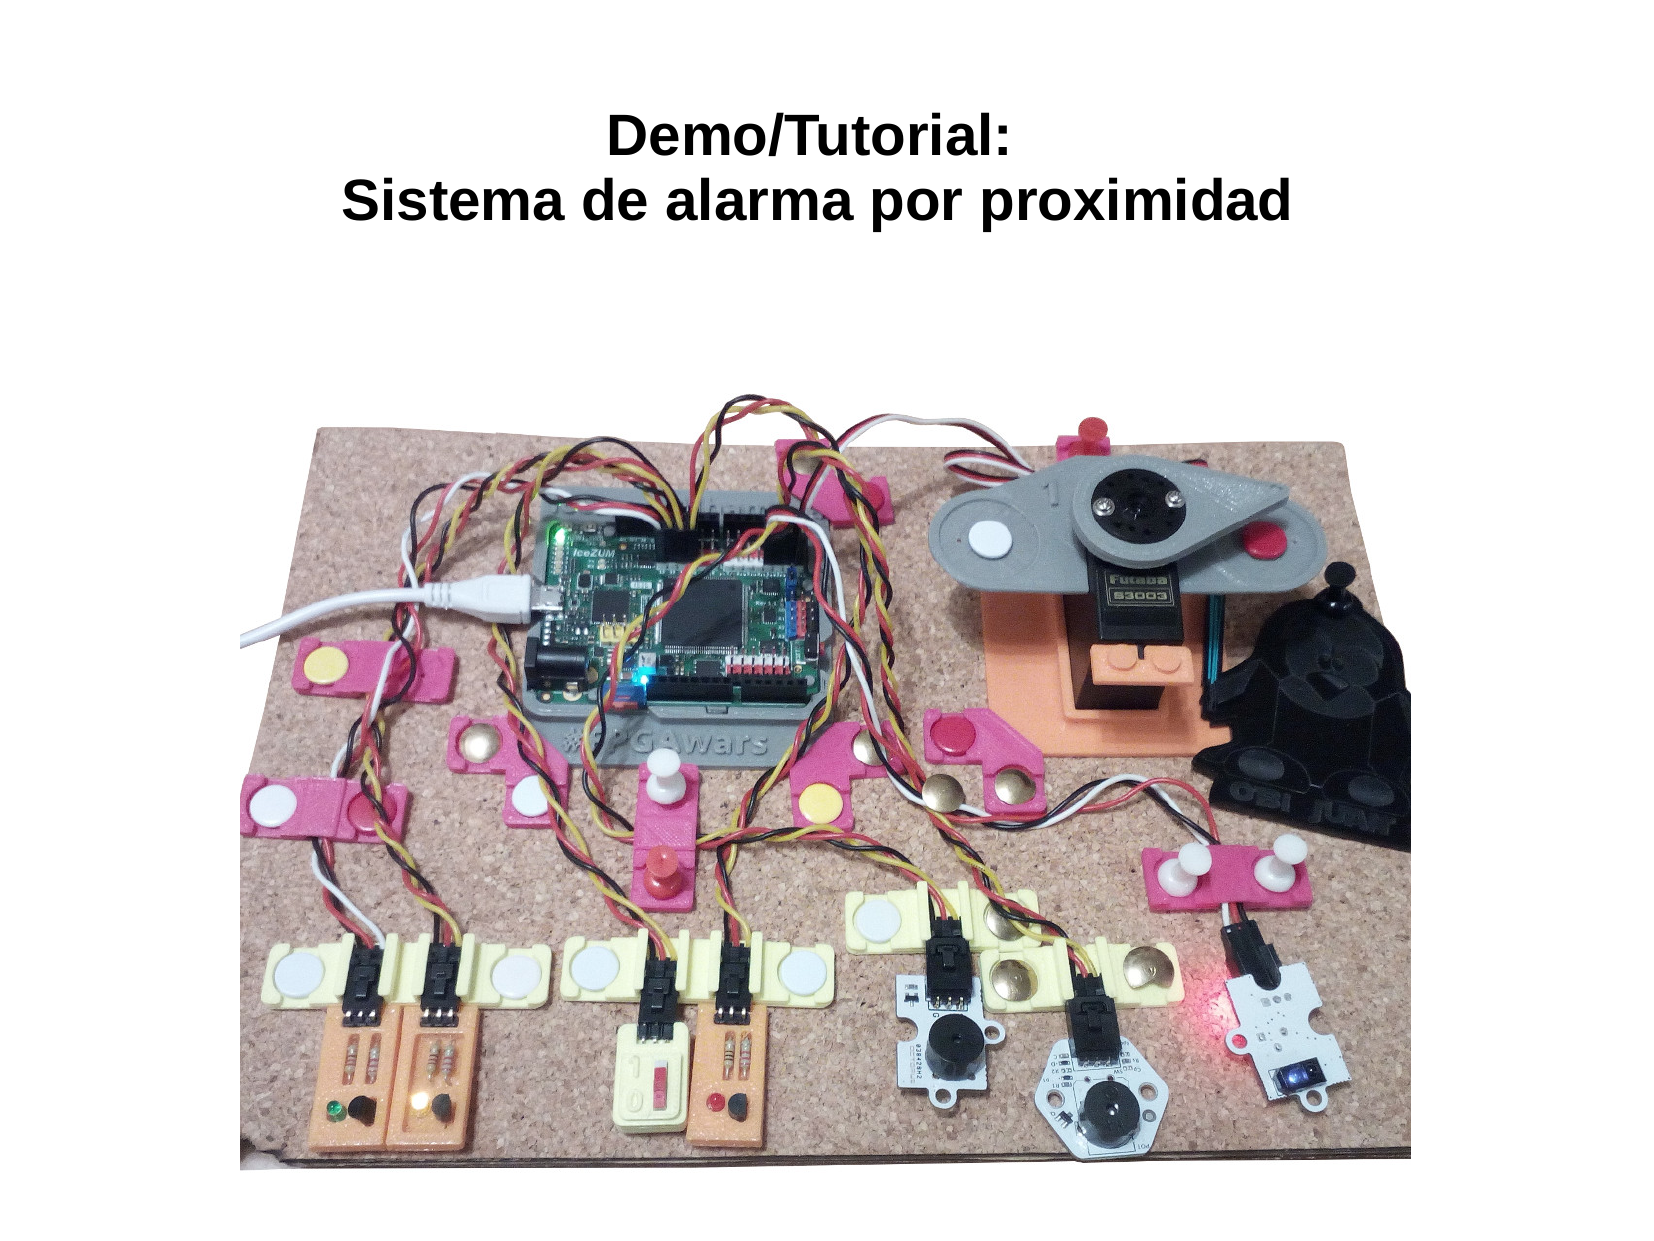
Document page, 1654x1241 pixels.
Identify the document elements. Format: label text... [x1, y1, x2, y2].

picture [240, 322, 1411, 1201]
text_box Demo/Tutorial: Sistema de alarma por proximidad [135, 95, 1486, 271]
